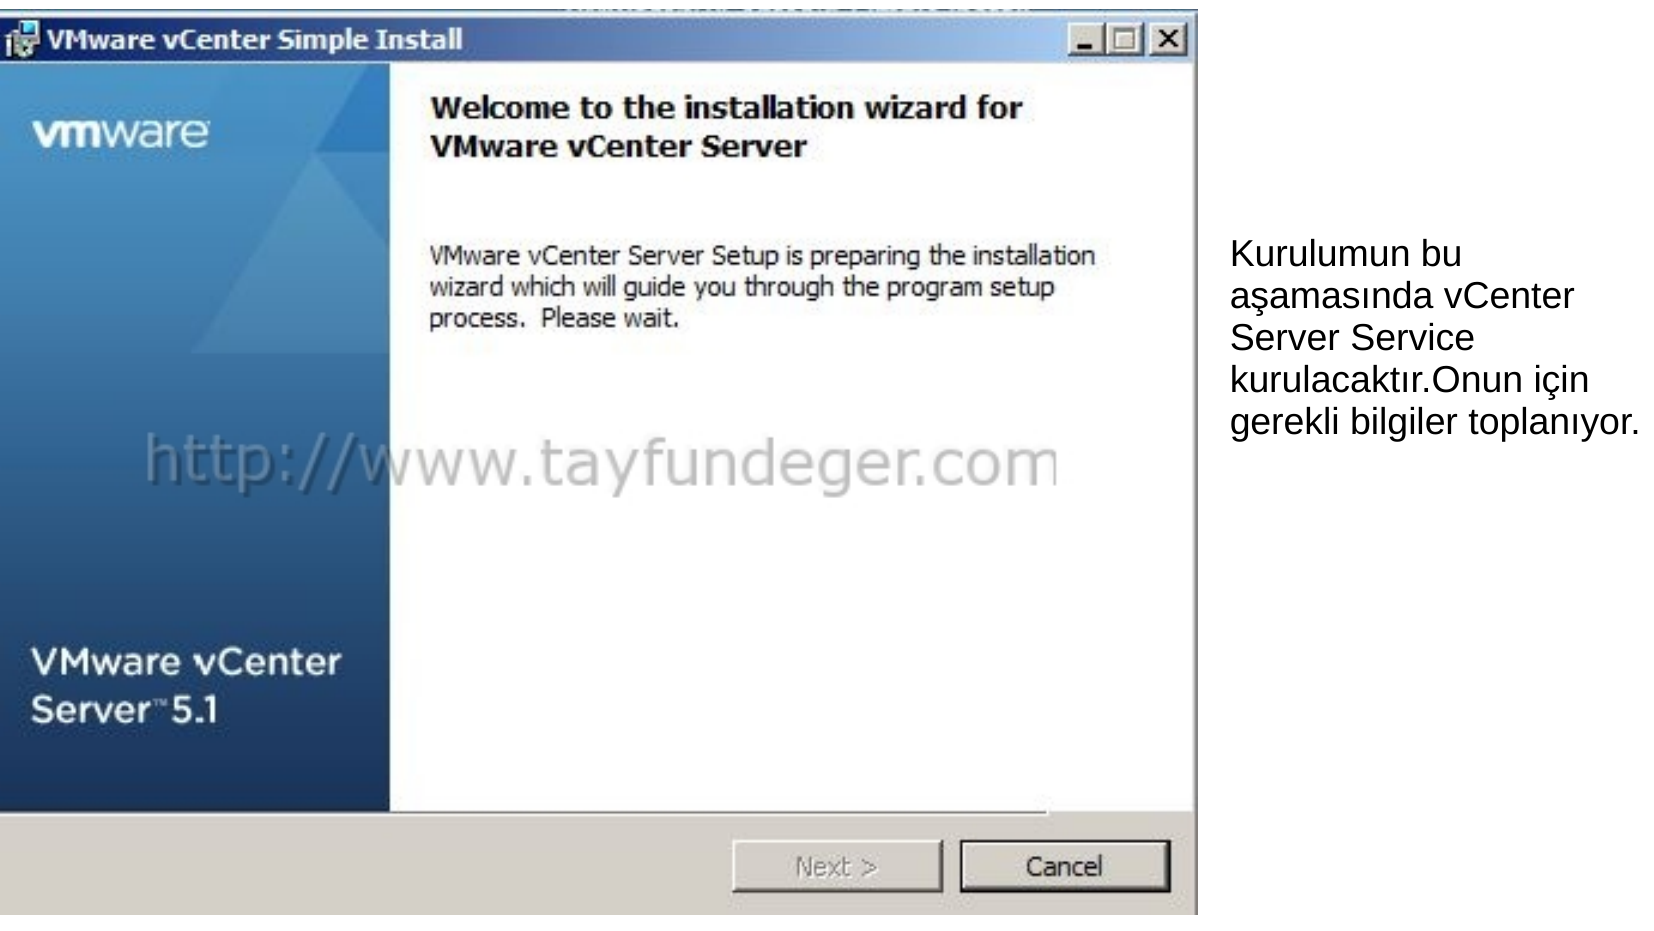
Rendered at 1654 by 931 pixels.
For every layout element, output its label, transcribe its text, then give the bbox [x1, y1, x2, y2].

text_box Kurulumun bu aşamasında vCenter Server Service kurulacaktır.Onun için gerekli bilgiler toplanıyor. [1215, 225, 1654, 494]
picture [0, 9, 1198, 916]
